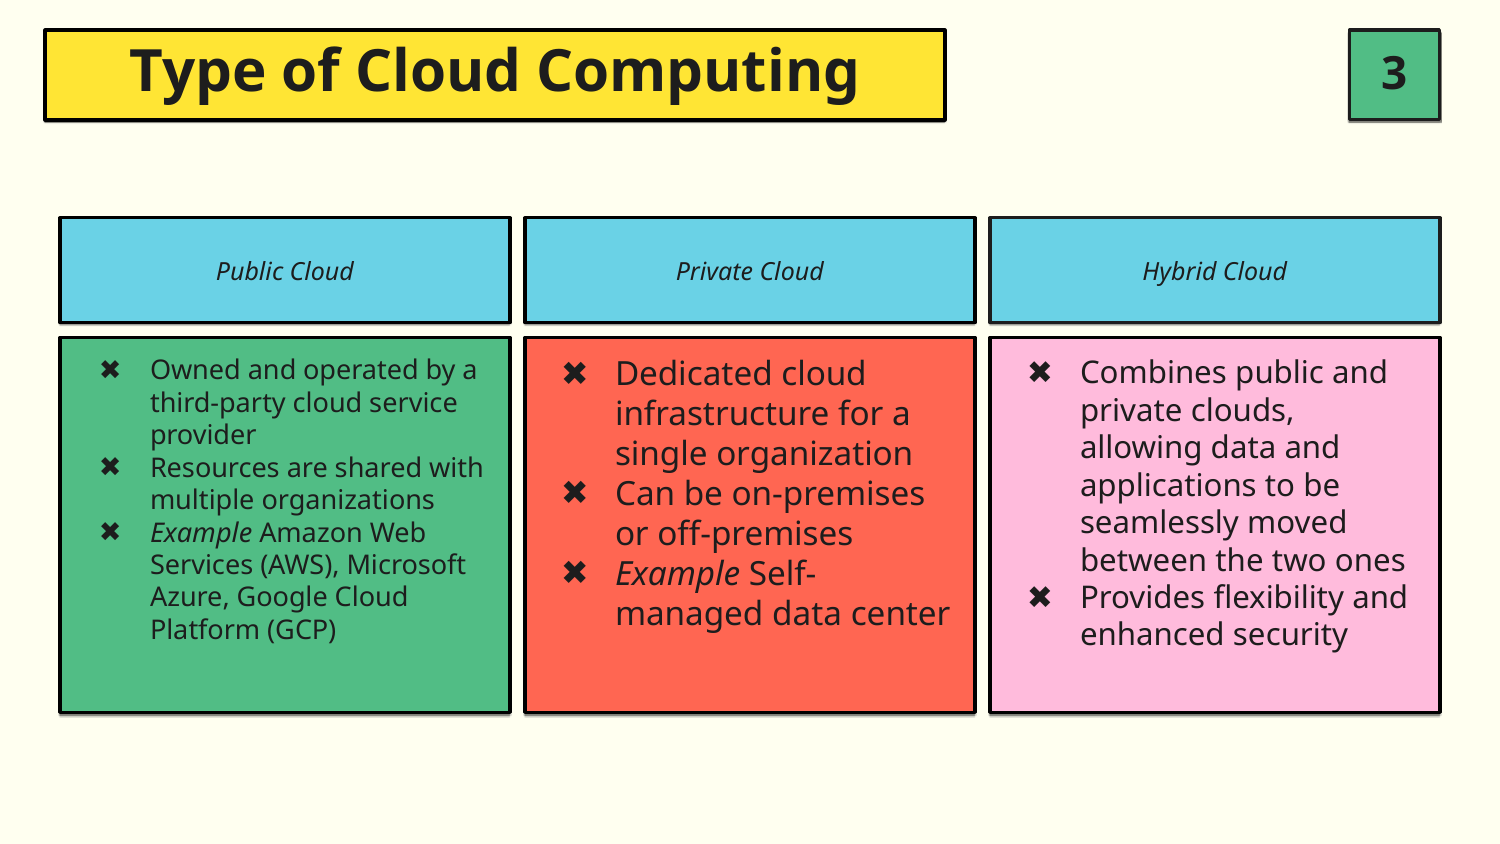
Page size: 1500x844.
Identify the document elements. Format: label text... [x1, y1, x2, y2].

list Dedicated cloud infrastructure for a single organization Can be on-premises or off-premises Example Self-managed data center [525, 337, 975, 713]
subtitle Public Cloud [60, 217, 510, 323]
subtitle Private Cloud [525, 217, 975, 323]
subtitle Hybrid Cloud [990, 217, 1440, 323]
title Type of Cloud Computing [45, 30, 945, 120]
list Combines public and private clouds, allowing data and applications to be seamlessly moved between the two ones Provides flexibility and enhanced security [990, 337, 1440, 713]
list Owned and operated by a third-party cloud service provider Resources are shared with multiple organizations Example Amazon Web Services (AWS), Microsoft Azure, Google Cloud Platform (GCP) [60, 337, 510, 713]
